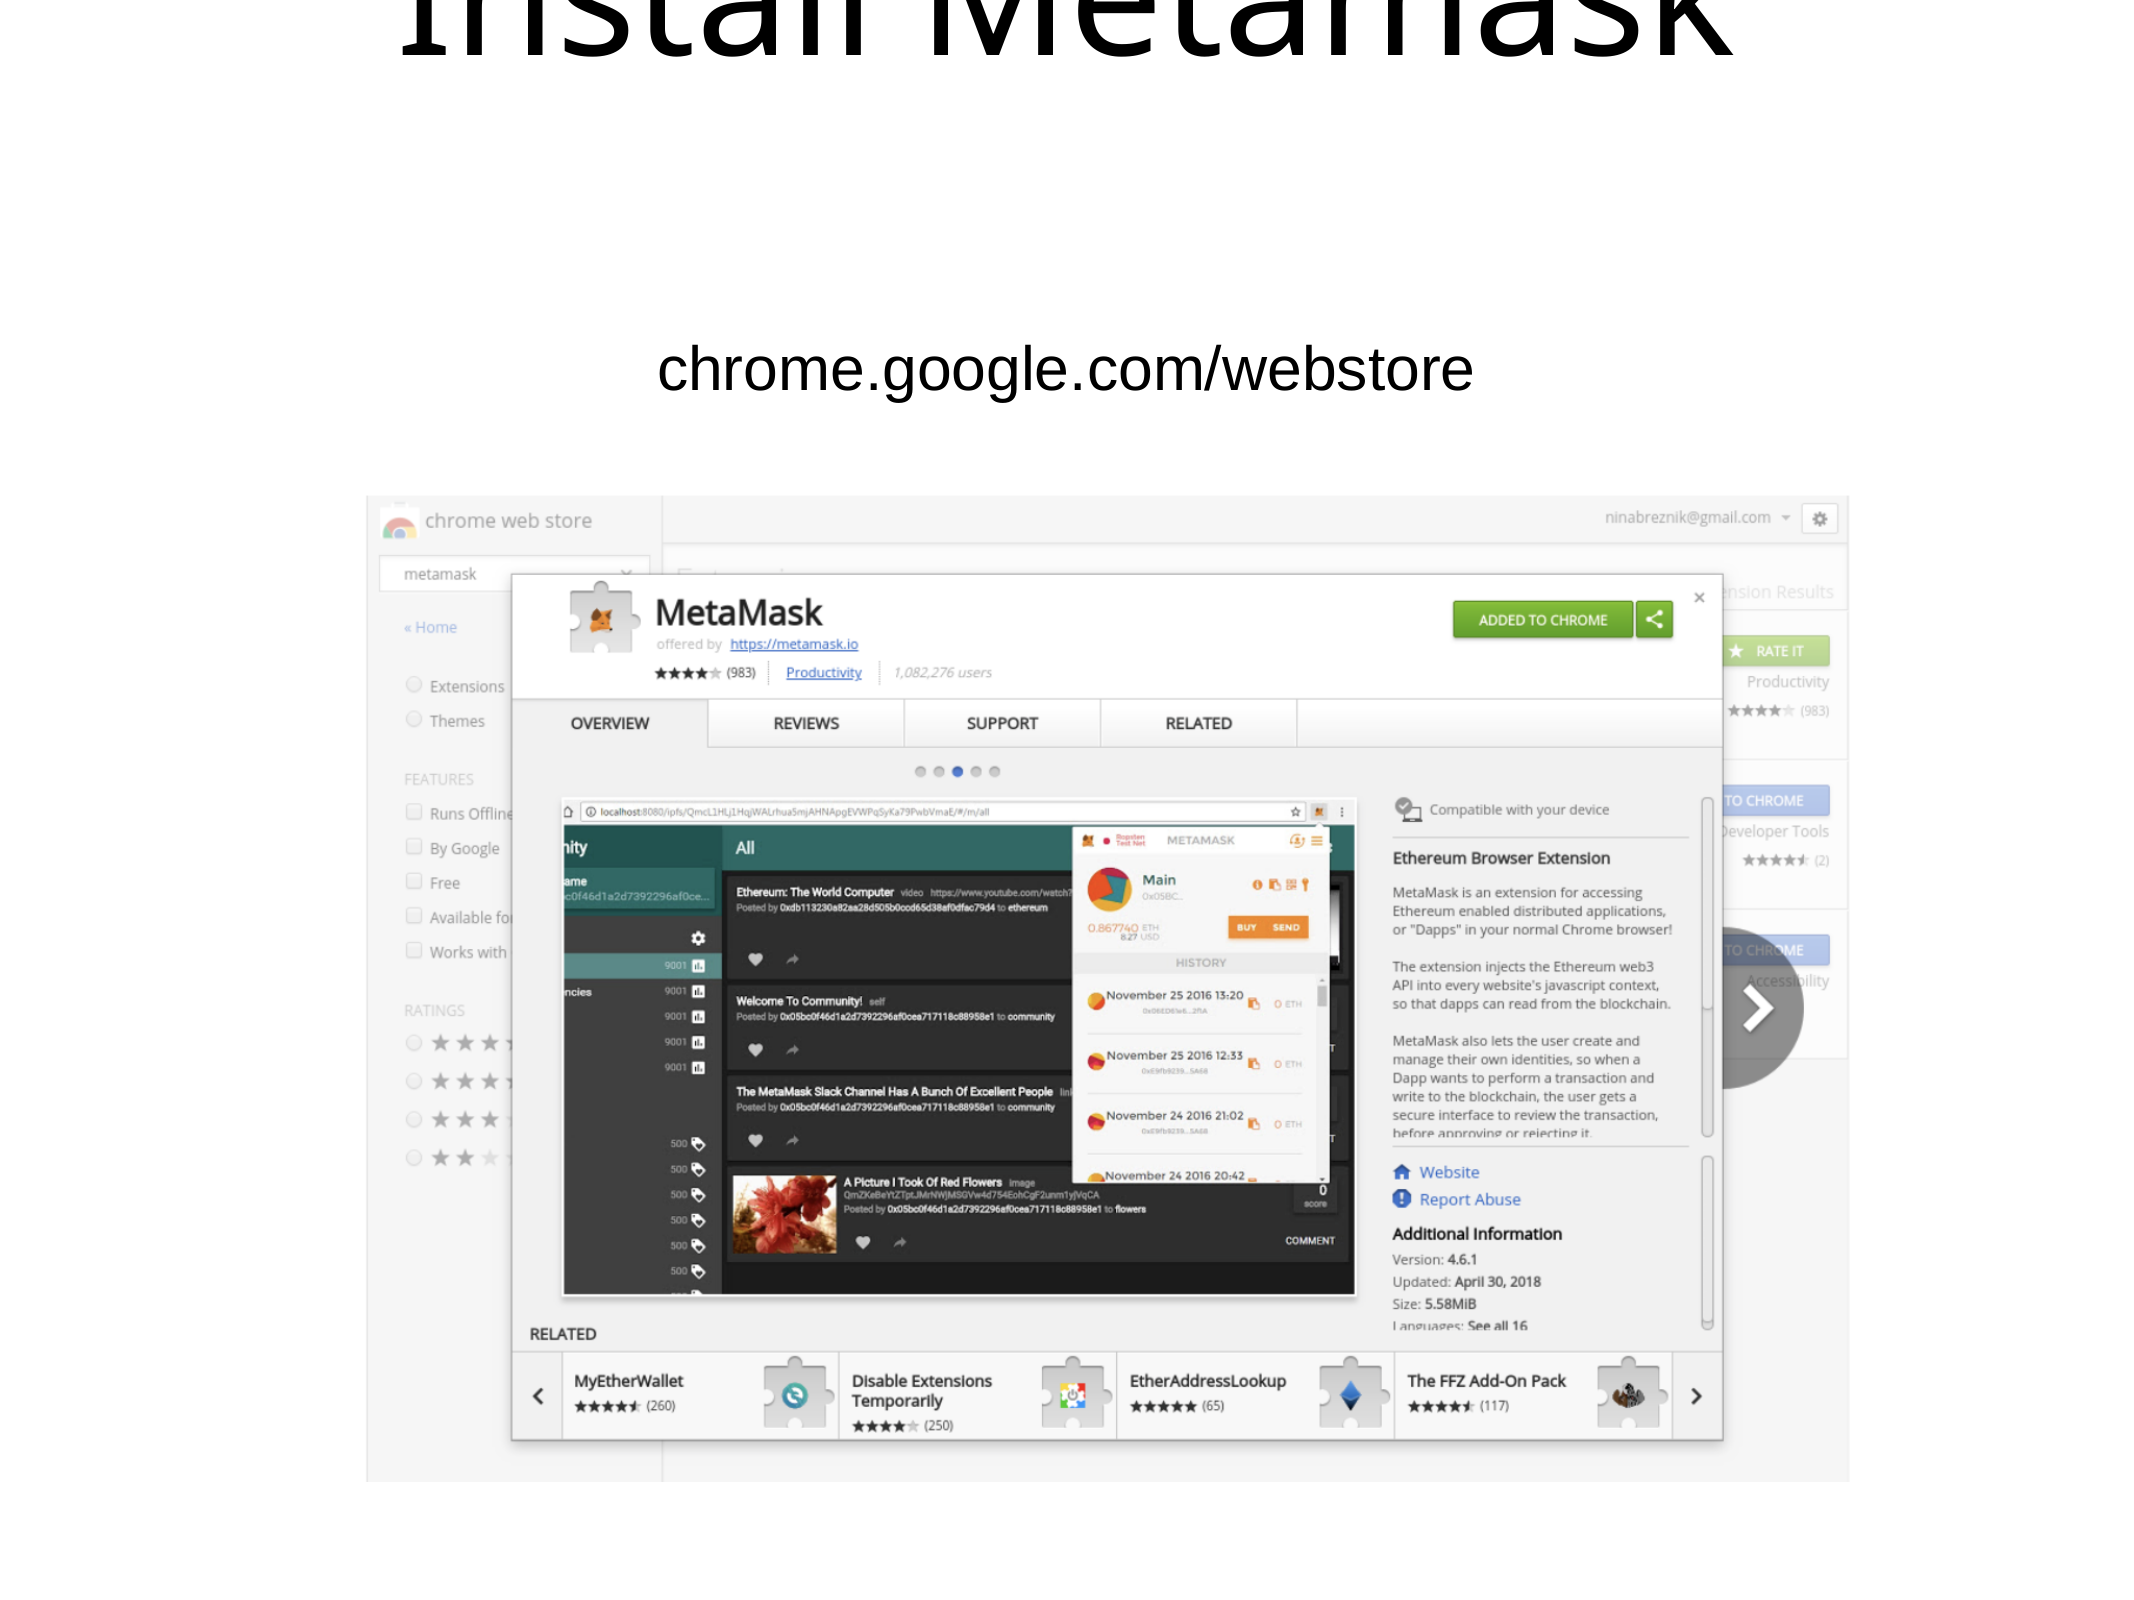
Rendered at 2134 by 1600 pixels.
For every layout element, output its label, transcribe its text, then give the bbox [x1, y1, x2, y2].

picture [352, 481, 1878, 1482]
title Install Metamask [208, 0, 1925, 320]
subtitle chrome.google.com/webstore [208, 320, 1925, 507]
